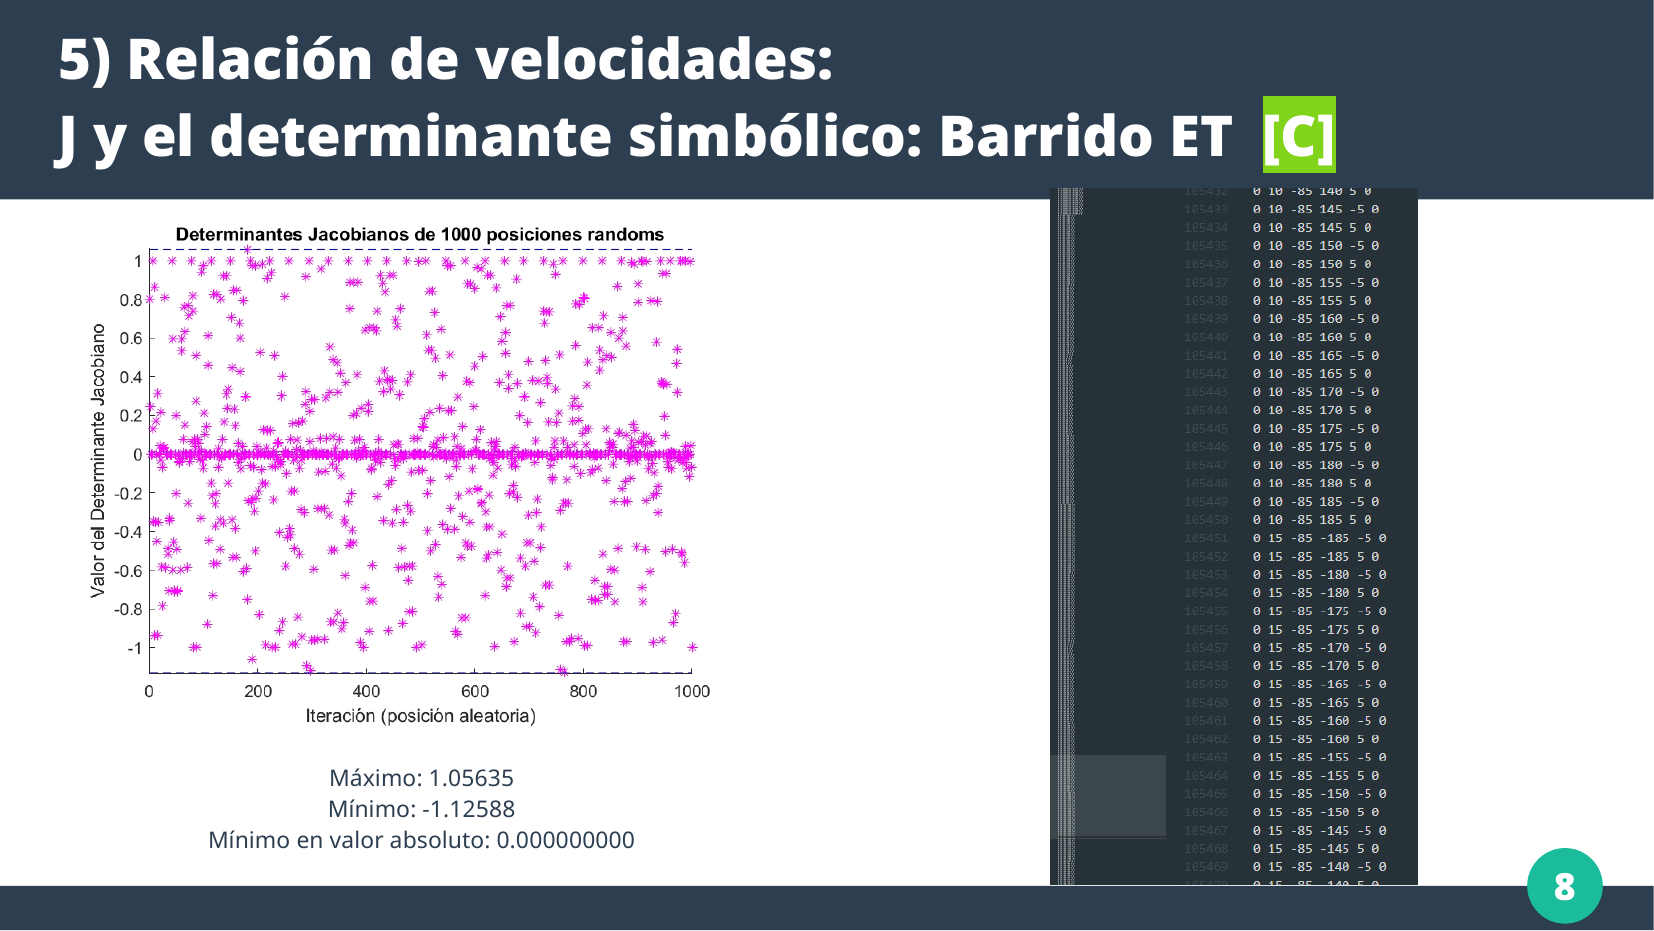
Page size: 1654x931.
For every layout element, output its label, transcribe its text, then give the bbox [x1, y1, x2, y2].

title 5) Relación de velocidades: J y el determinante simbólico: Barrido ET [C] [59, 37, 1595, 156]
text_box Máximo: 1.05635 Mínimo: -1.12588 Mínimo en valor absoluto: 0.000000000 [177, 761, 667, 857]
picture [88, 225, 711, 727]
picture [1050, 188, 1418, 885]
